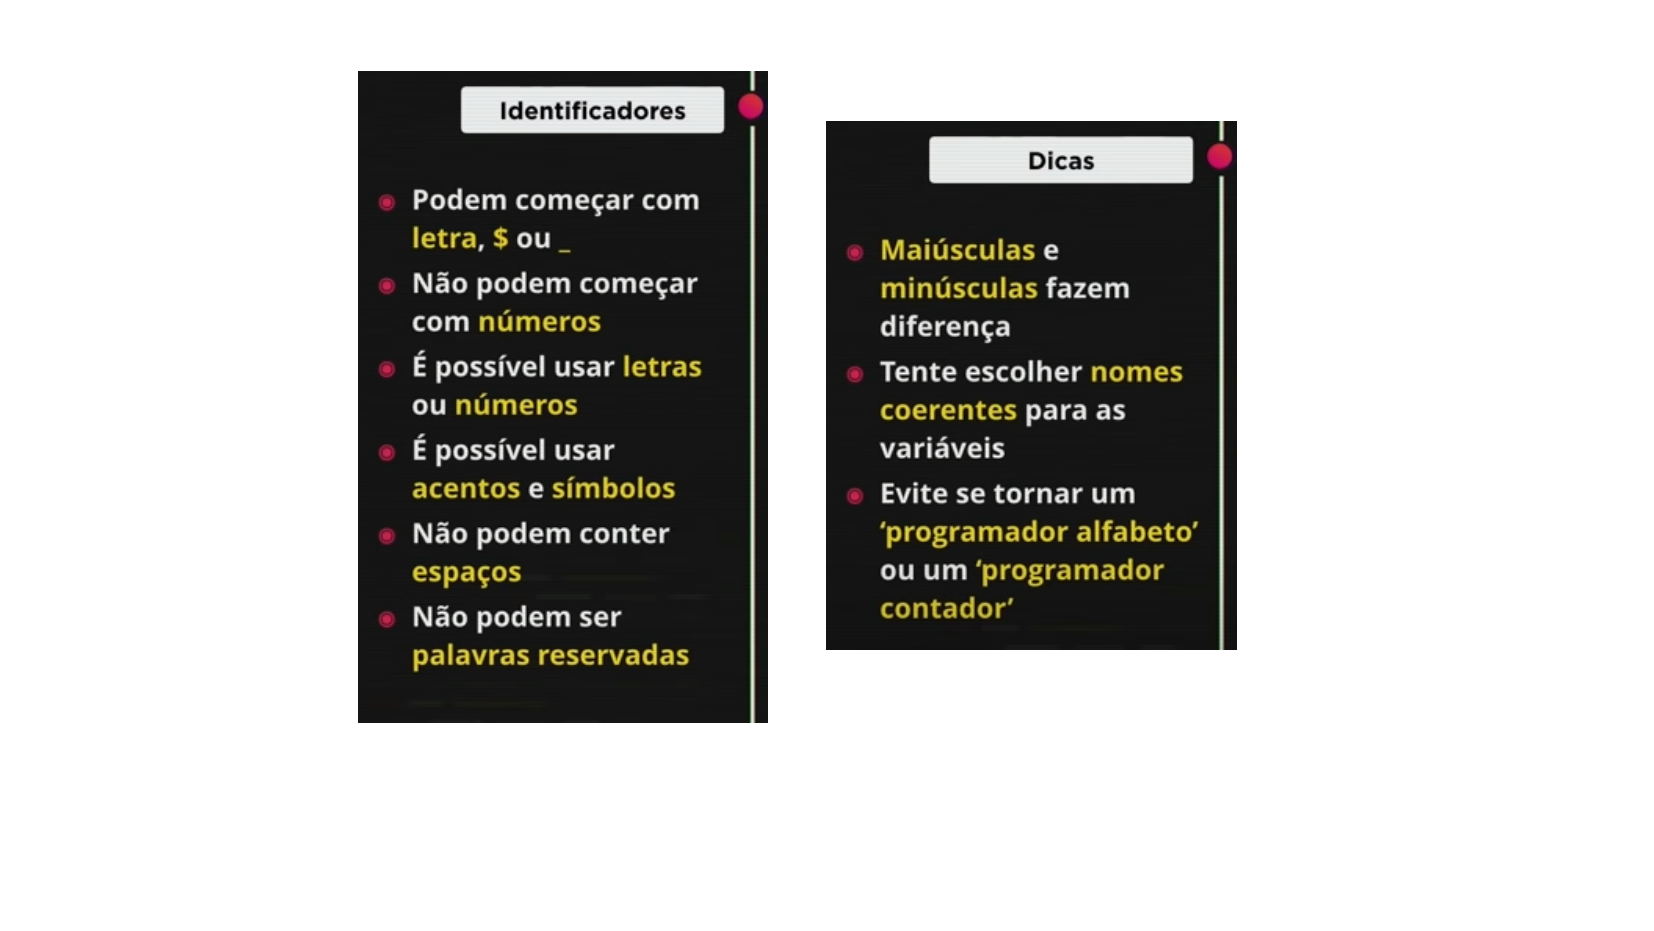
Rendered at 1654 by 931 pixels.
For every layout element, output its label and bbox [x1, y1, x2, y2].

picture [358, 71, 768, 723]
picture [826, 121, 1237, 650]
